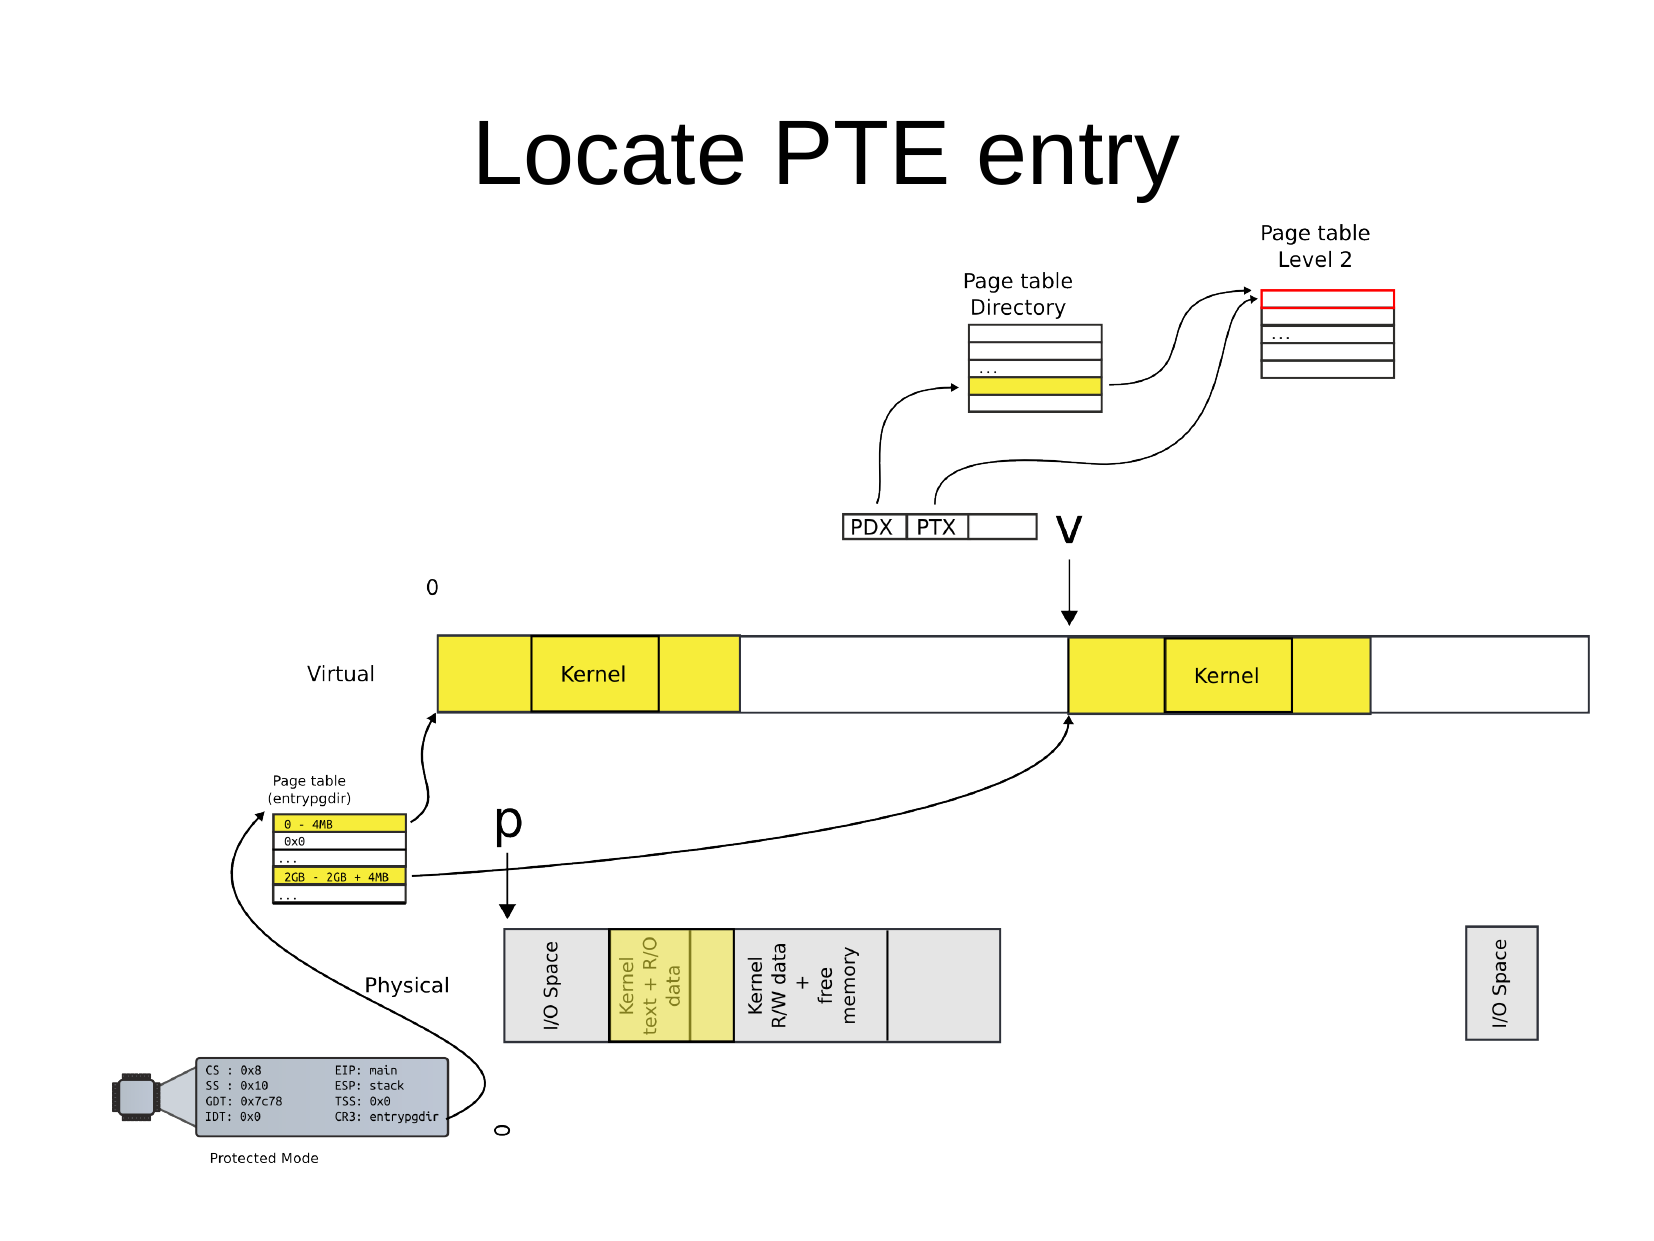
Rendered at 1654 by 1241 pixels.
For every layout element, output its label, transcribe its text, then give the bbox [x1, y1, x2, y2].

picture [112, 224, 1590, 1163]
title Locate PTE entry [82, 49, 1571, 257]
